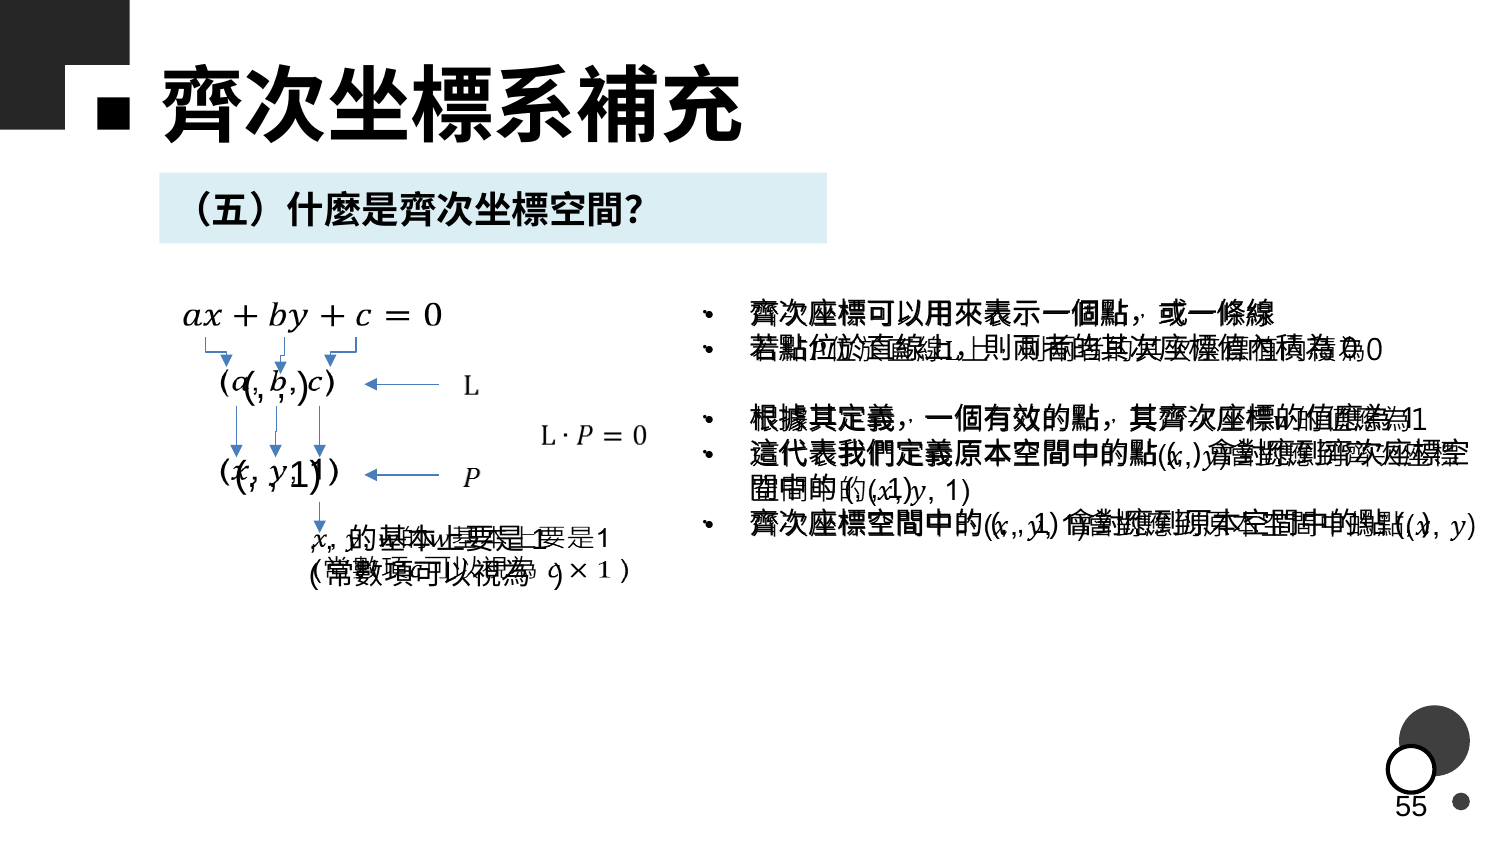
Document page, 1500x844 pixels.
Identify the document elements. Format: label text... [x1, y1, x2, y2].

text_box [443, 359, 499, 410]
text_box [97, 97, 130, 130]
text_box [1387, 705, 1470, 782]
text_box （五）什麼是齊次坐標空間？ [159, 172, 827, 244]
text_box [197, 442, 360, 504]
text_box [0, 0, 130, 130]
text_box [294, 287, 1494, 599]
text_box [159, 287, 465, 349]
text_box [1452, 792, 1470, 811]
text_box [443, 451, 502, 502]
text_box 齊次坐標系補充 [145, 32, 845, 173]
text_box [520, 409, 669, 460]
text_box [197, 353, 356, 415]
slide_number <number> [1092, 782, 1443, 827]
